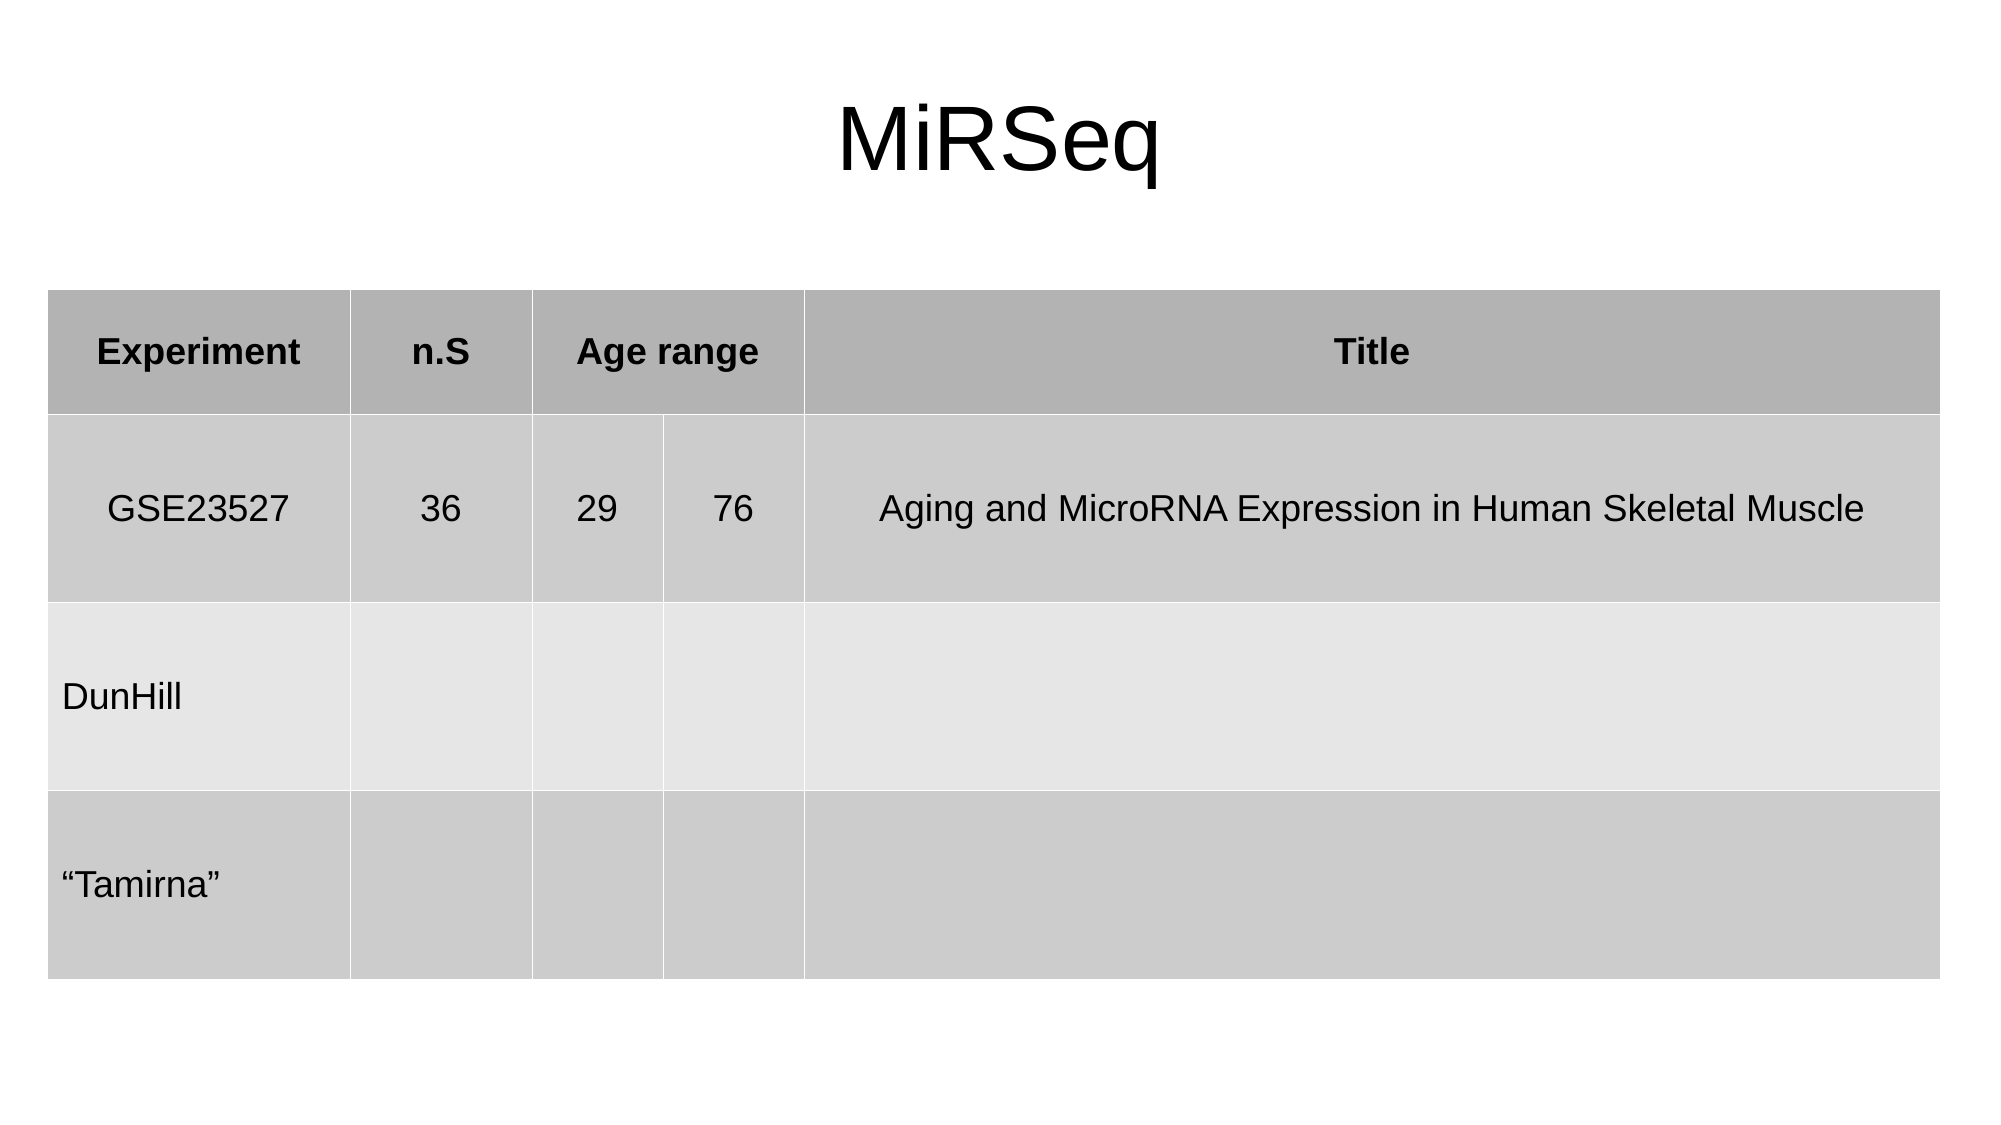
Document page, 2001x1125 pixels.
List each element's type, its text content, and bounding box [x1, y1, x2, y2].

table_cell 36 [351, 415, 532, 602]
table_cell [351, 791, 532, 979]
table_cell GSE23527 [48, 415, 350, 602]
table_cell [664, 603, 804, 790]
table_cell 76 [664, 415, 804, 602]
table_header Title [805, 290, 1940, 414]
table_cell [805, 791, 1940, 979]
table_header Experiment [48, 290, 350, 414]
table_cell [664, 791, 804, 979]
table_cell 29 [533, 415, 663, 602]
table_cell Aging and MicroRNA Expression in Human Skeletal Muscle [805, 415, 1940, 602]
table_header n.S [351, 290, 532, 414]
table_cell DunHill [48, 603, 350, 790]
table_cell [533, 603, 663, 790]
table_cell [351, 603, 532, 790]
table_cell [805, 603, 1940, 790]
table_header Age range [533, 290, 804, 414]
table_cell “Tamirna” [48, 791, 350, 979]
title MiRSeq [99, 44, 1901, 233]
table_cell [533, 791, 663, 979]
